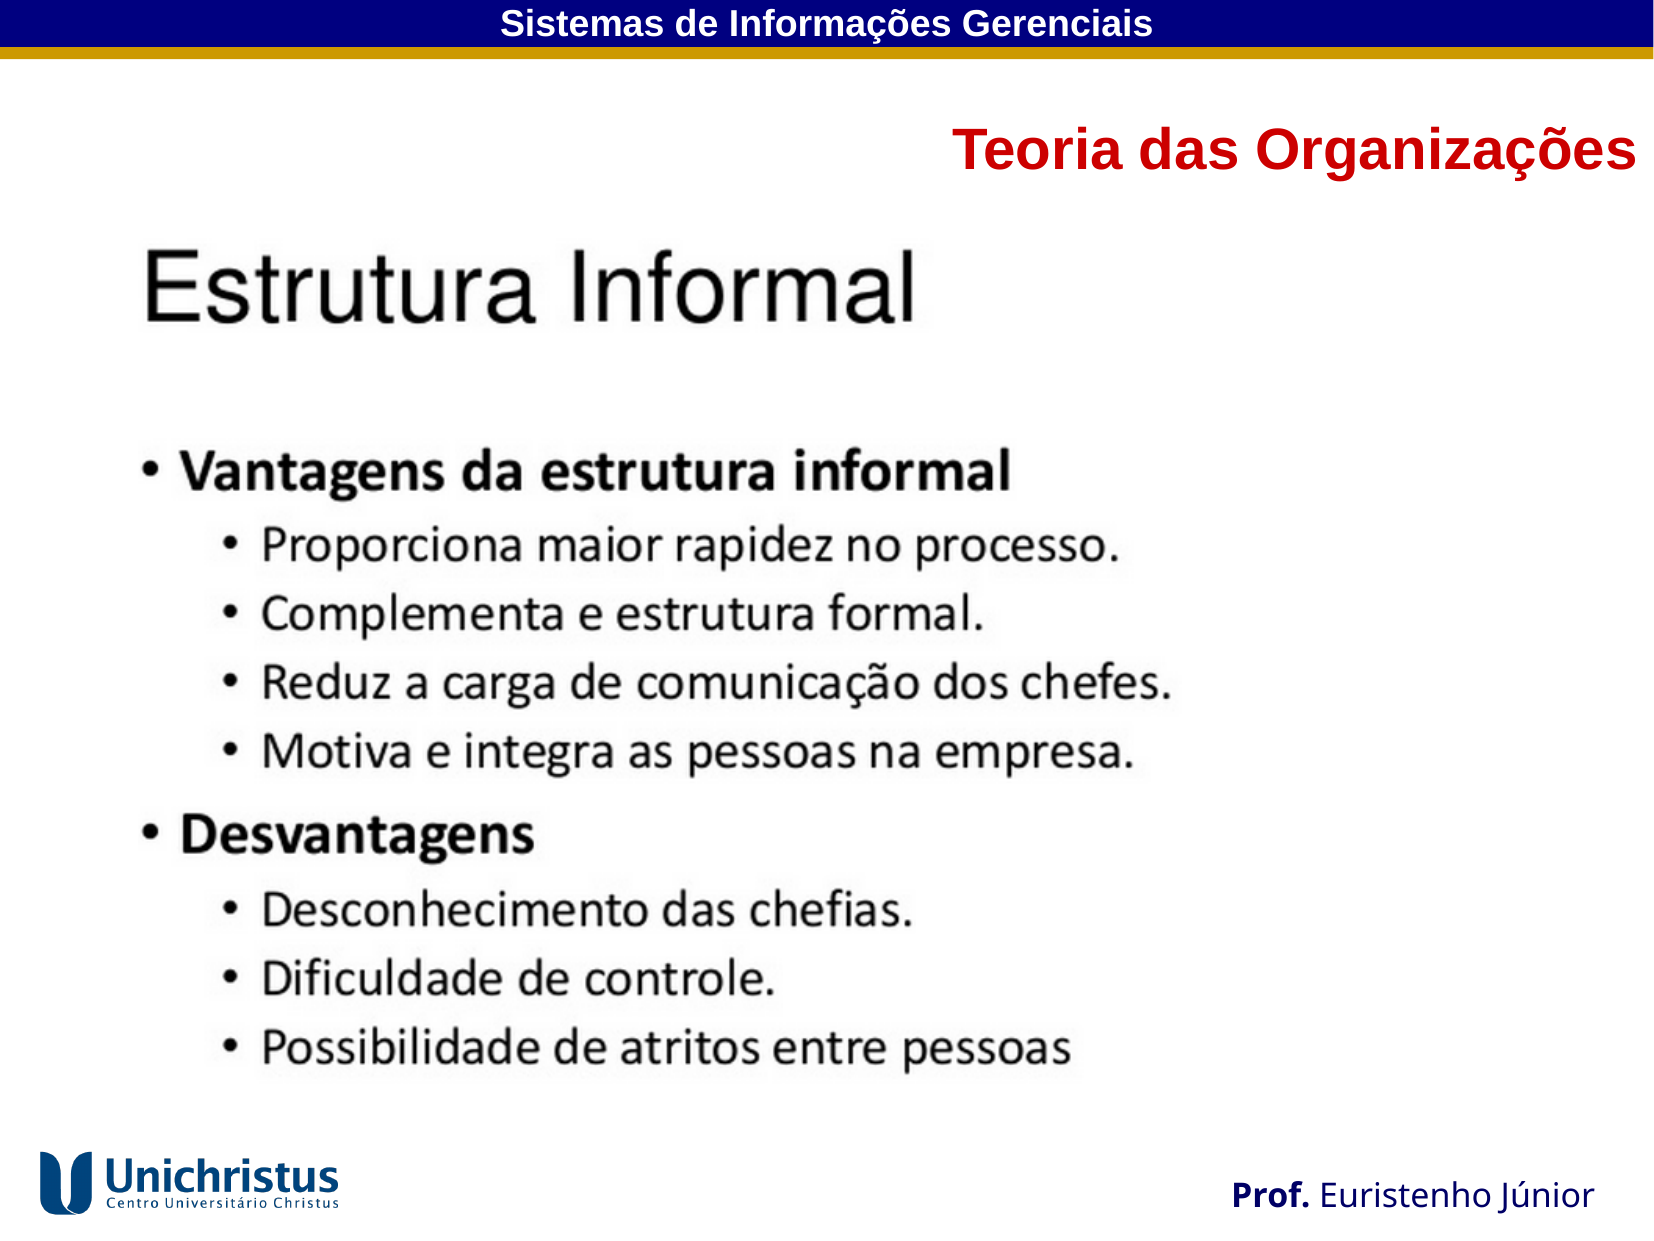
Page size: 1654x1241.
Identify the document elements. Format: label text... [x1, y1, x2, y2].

text_box Prof. Euristenho Júnior [1216, 1163, 1654, 1224]
picture [35, 1148, 343, 1217]
picture [138, 236, 1182, 1087]
text_box Teoria das Organizações [937, 109, 1654, 189]
text_box [0, 47, 1654, 60]
text_box Sistemas de Informações Gerenciais [0, 0, 1654, 47]
